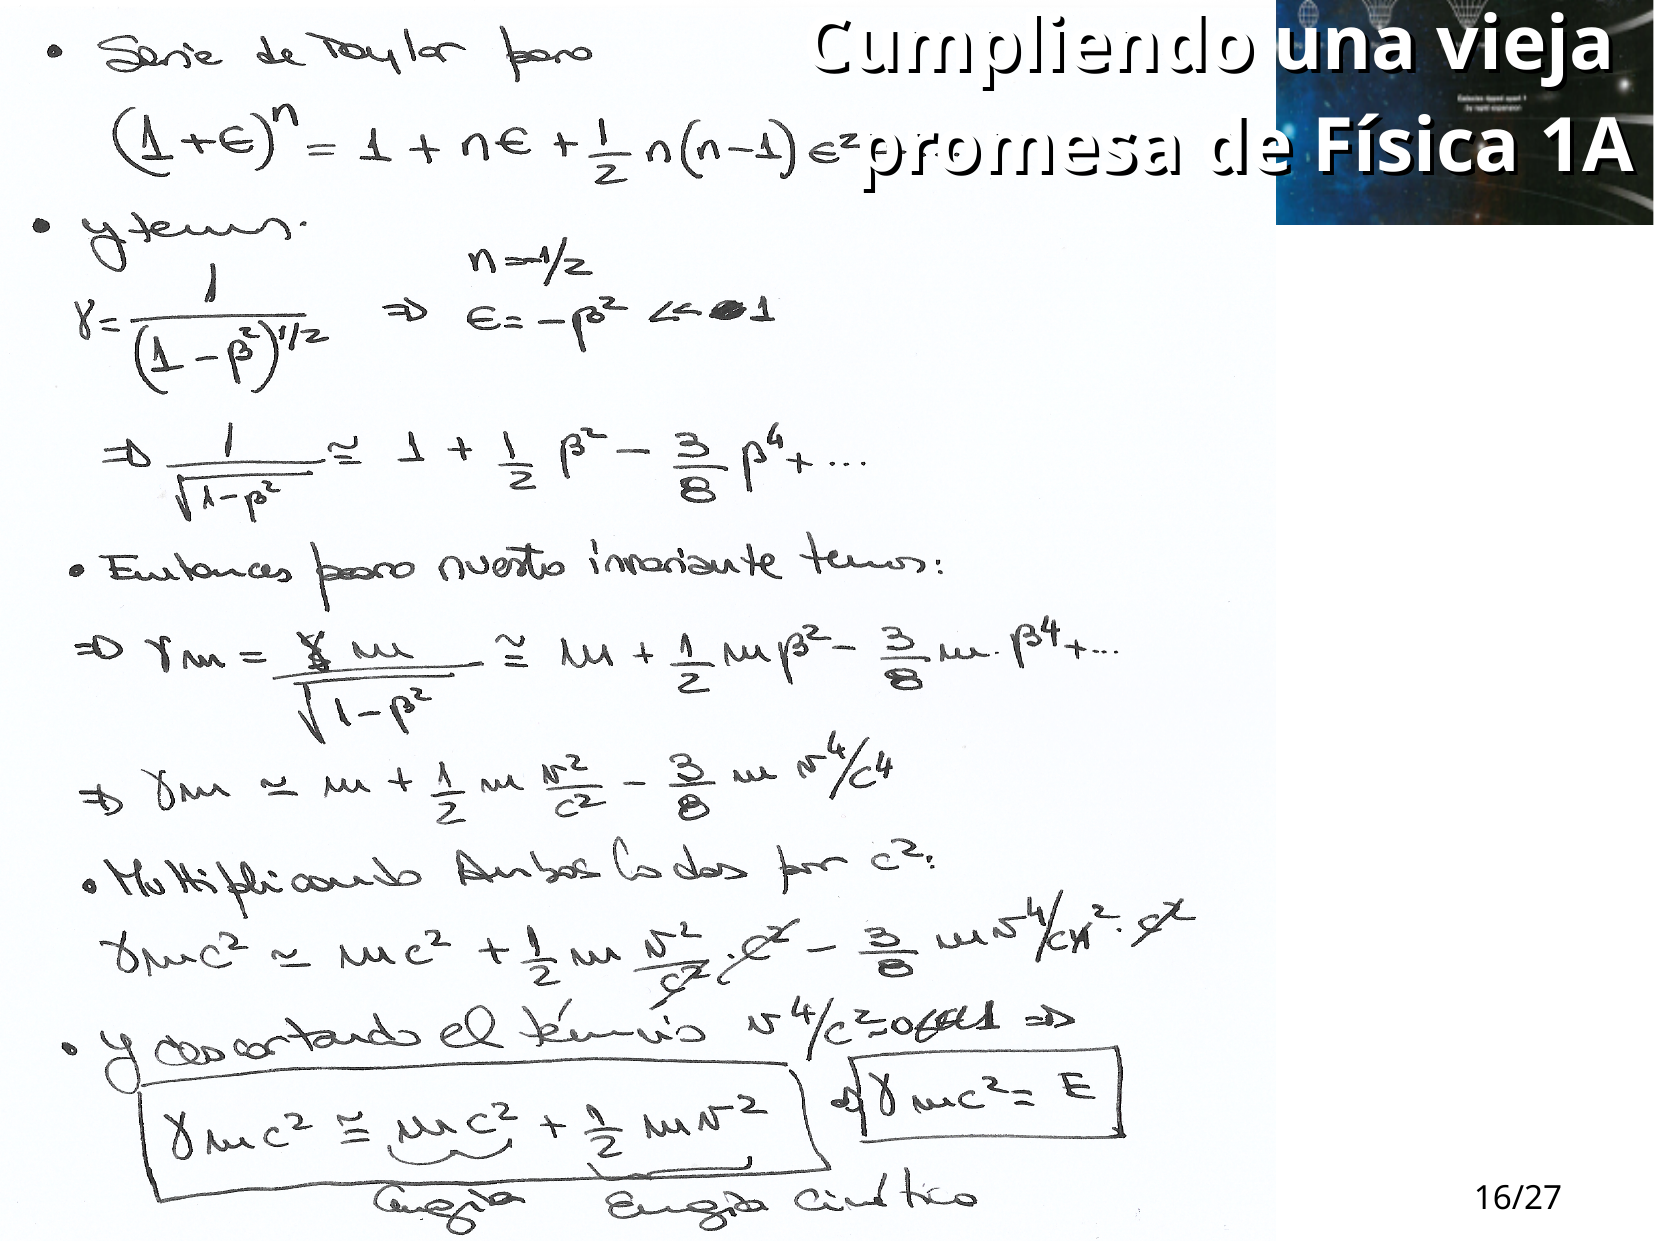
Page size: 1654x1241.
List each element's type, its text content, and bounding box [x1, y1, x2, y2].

title Cumpliendo una vieja promesa de Física 1A [75, 0, 1636, 183]
picture [0, 0, 1654, 1241]
